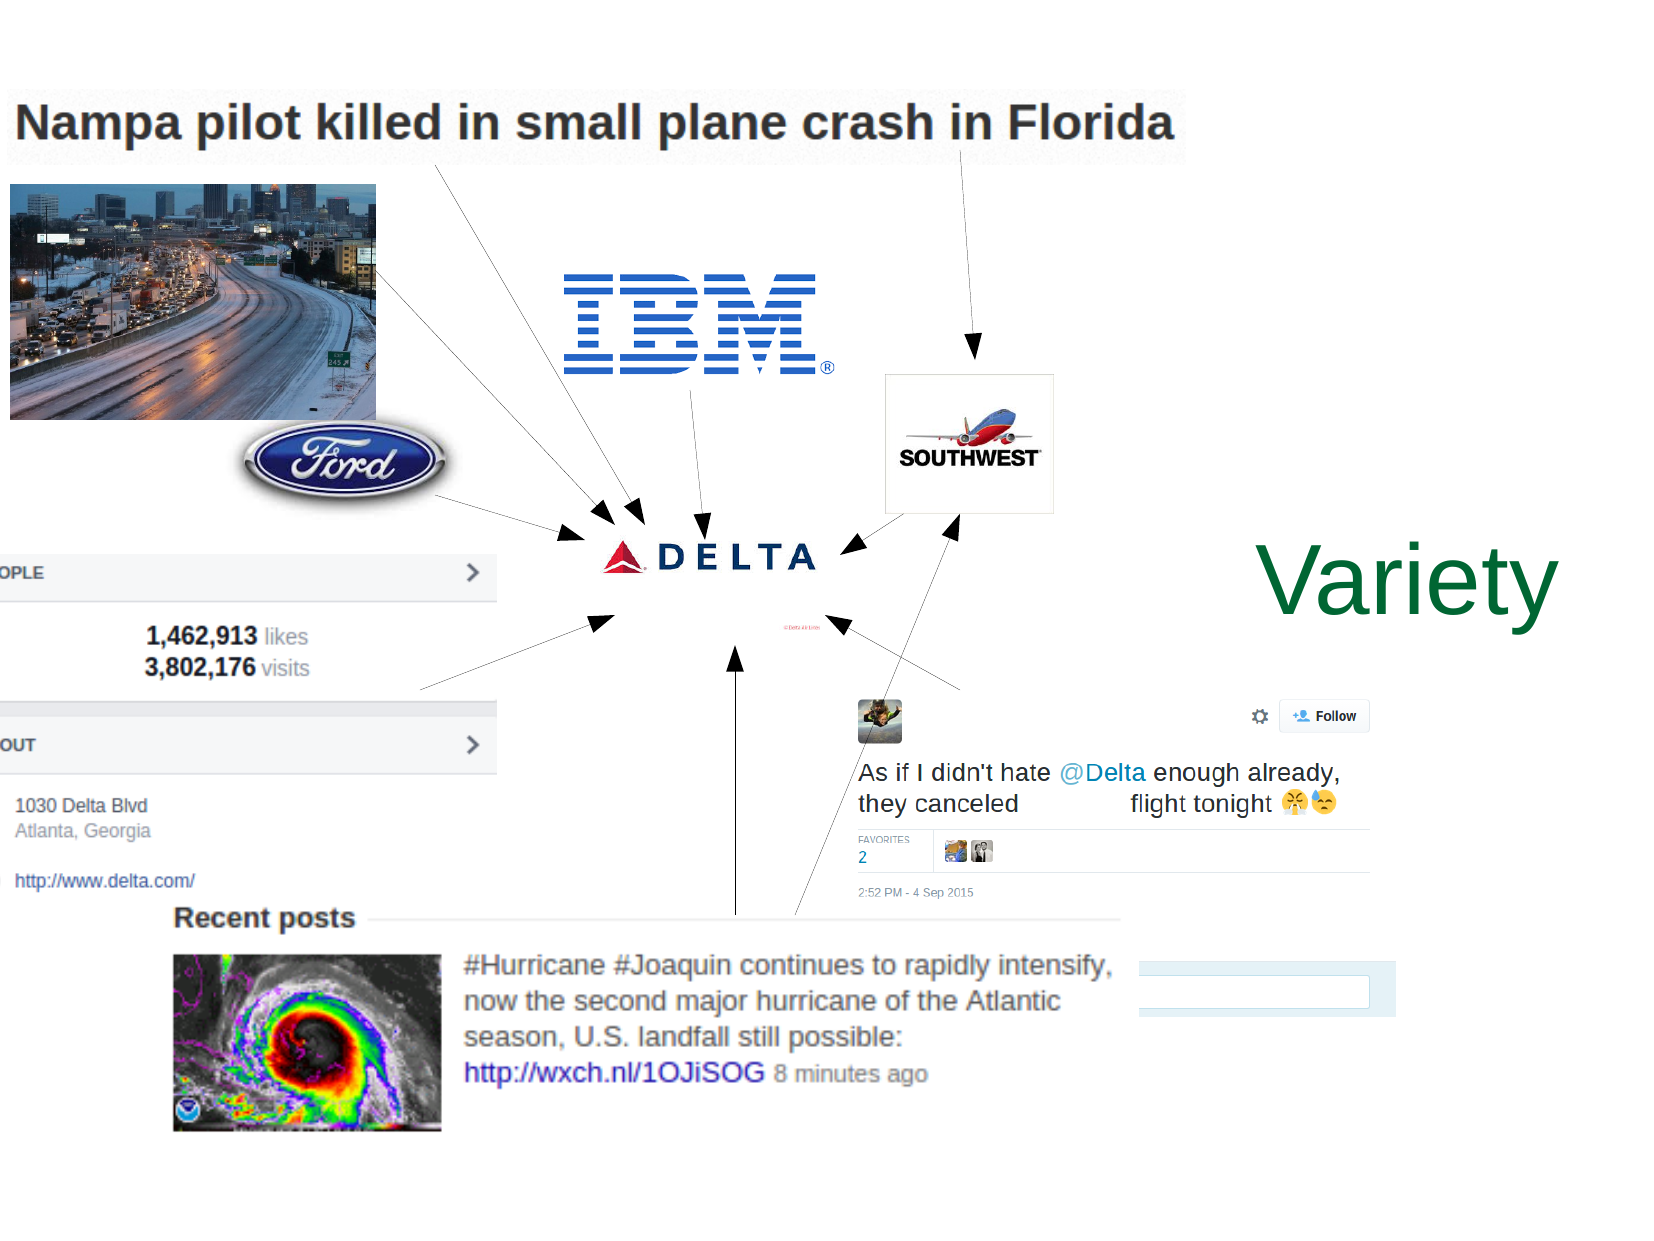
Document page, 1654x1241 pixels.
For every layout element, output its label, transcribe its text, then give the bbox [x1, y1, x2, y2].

picture [842, 689, 887, 797]
picture [7, 89, 1186, 165]
picture [555, 373, 566, 391]
list Variety [1185, 524, 1624, 659]
picture [555, 257, 841, 391]
picture [600, 483, 820, 631]
picture [885, 374, 1054, 514]
picture [471, 370, 511, 413]
picture [0, 184, 1396, 1150]
